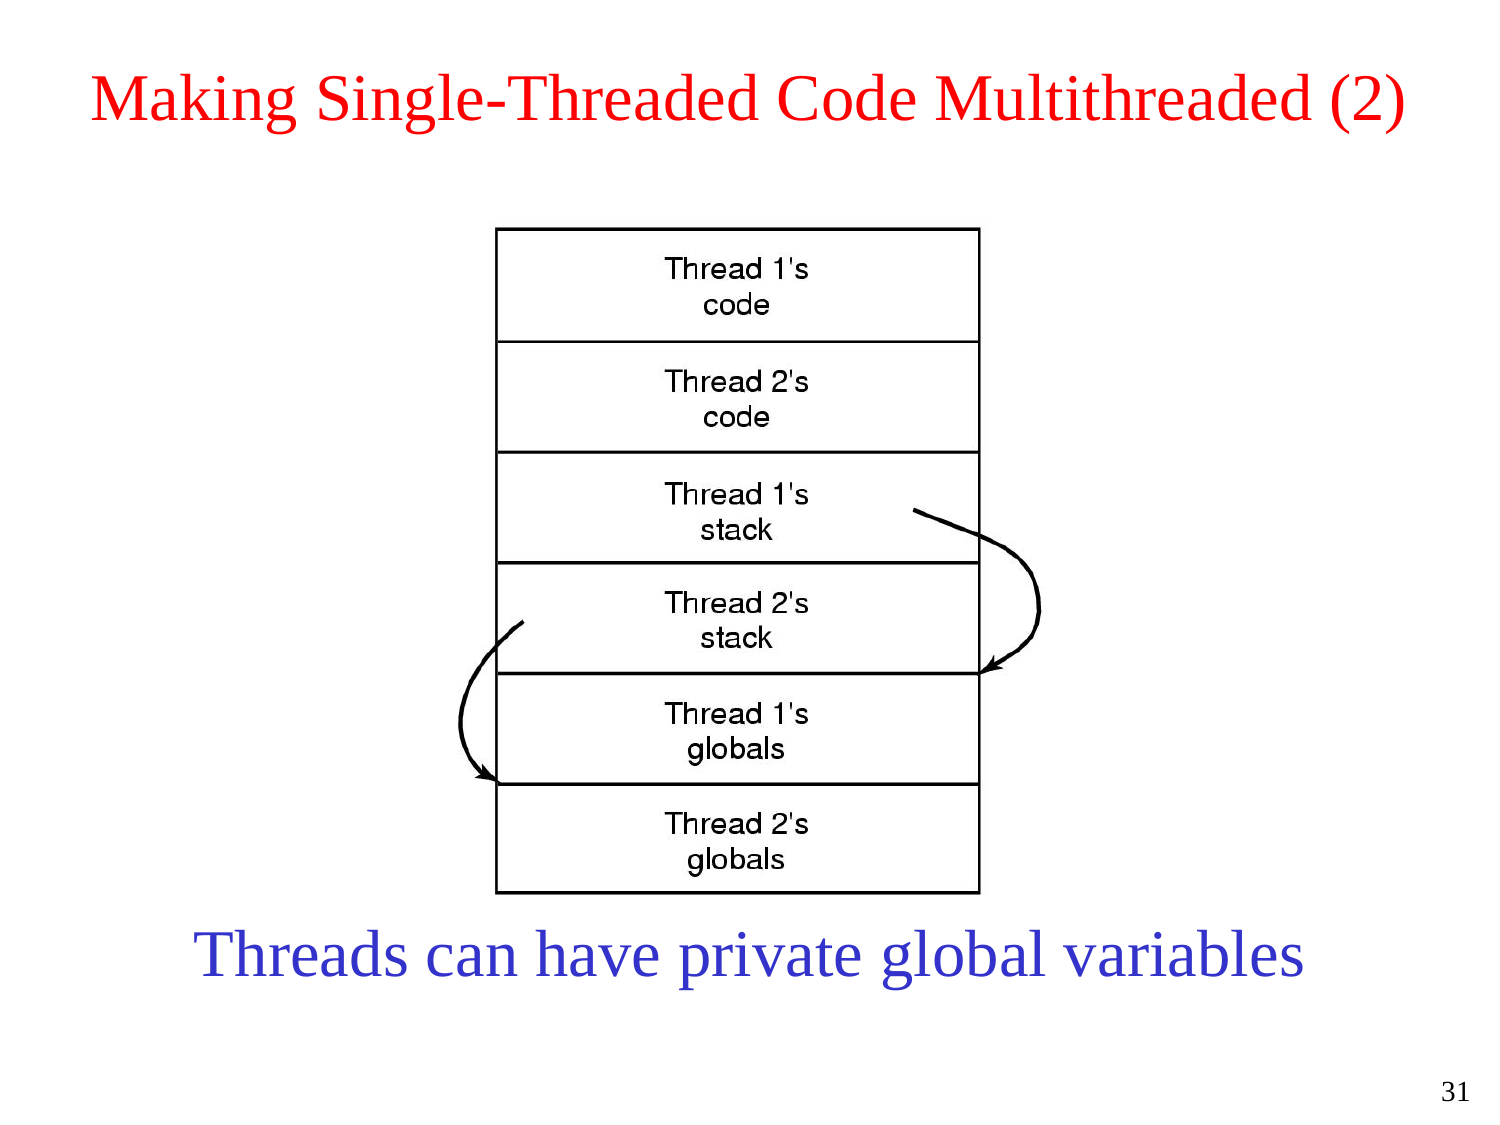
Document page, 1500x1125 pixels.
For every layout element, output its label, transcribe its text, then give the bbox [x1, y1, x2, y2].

picture [428, 221, 1060, 896]
text_box <number> [1404, 1064, 1486, 1125]
text_box Making Single-Threaded Code Multithreaded (2) [0, 0, 1500, 188]
text_box Threads can have private global variables [112, 910, 1388, 1001]
